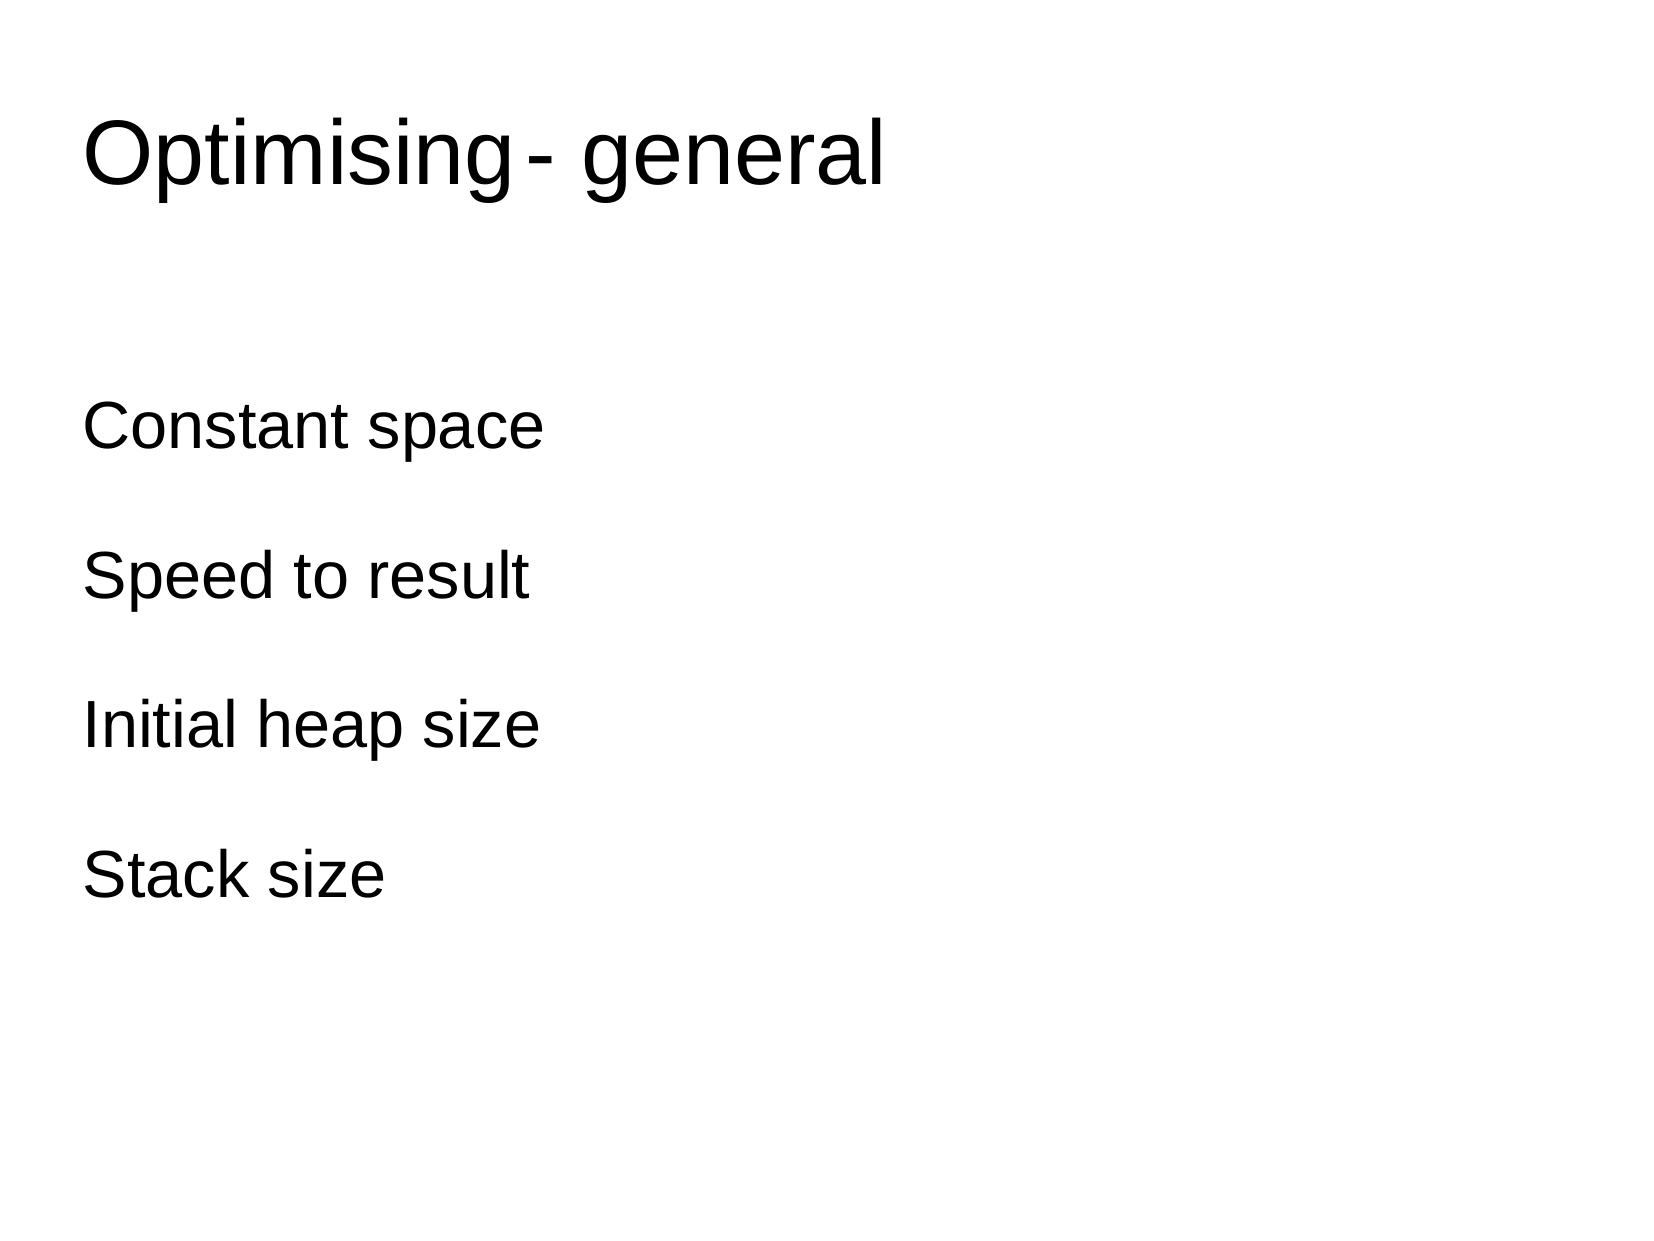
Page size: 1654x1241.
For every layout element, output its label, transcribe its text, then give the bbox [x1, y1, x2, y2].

subtitle Constant space Speed to result Initial heap size Stack size [82, 290, 1571, 1010]
title Optimising - general [82, 49, 1571, 257]
